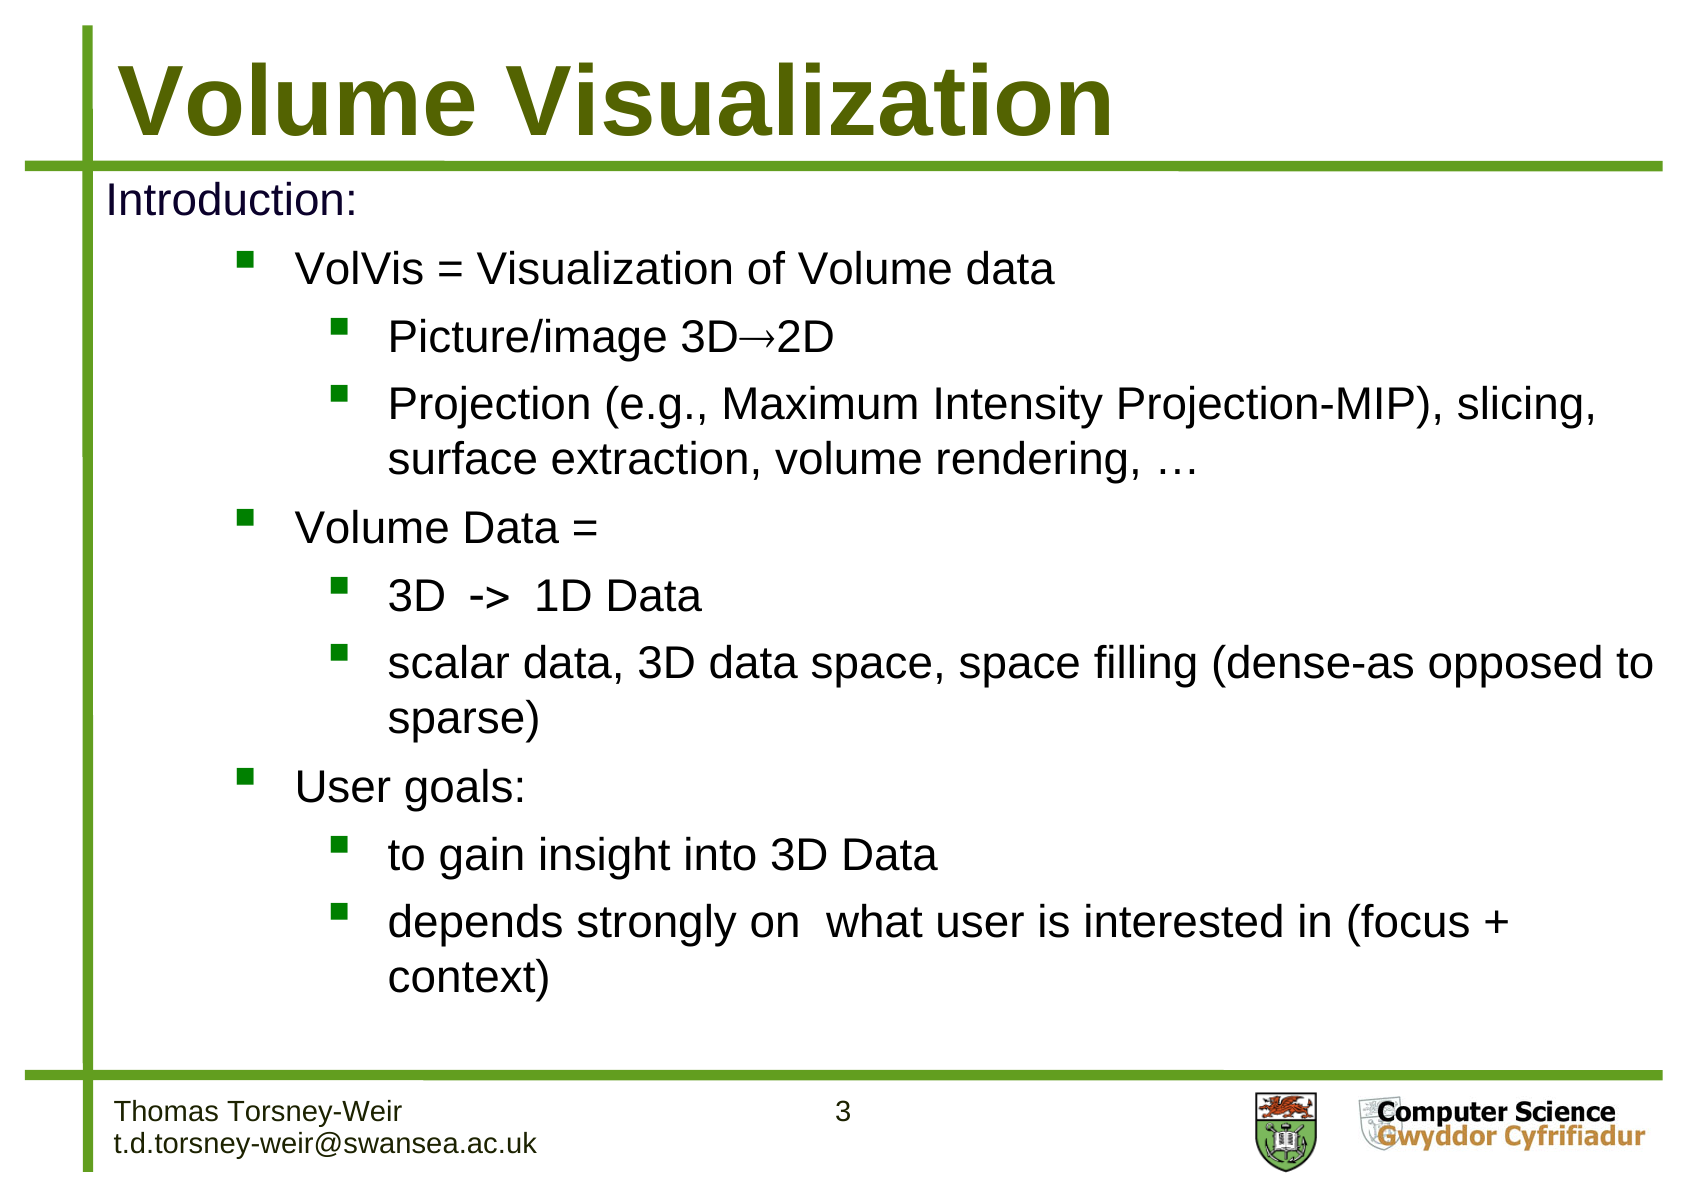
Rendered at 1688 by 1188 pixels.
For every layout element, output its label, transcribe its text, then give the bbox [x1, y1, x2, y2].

picture [1240, 1092, 1654, 1173]
title Volume Visualization [101, 29, 1666, 161]
list Introduction: VolVis = Visualization of Volume data Picture/image 3D2D Projection (e.g., Maximum Intensity Projection-MIP), slicing, surface extraction, volume rendering, … Volume Data = 3D -> 1D Data scalar data, 3D data space, space filling (dense-as opposed to sparse) User goals: to gain insight into 3D Data depends strongly on what user is interested in (focus + context) [76, 161, 1672, 1048]
